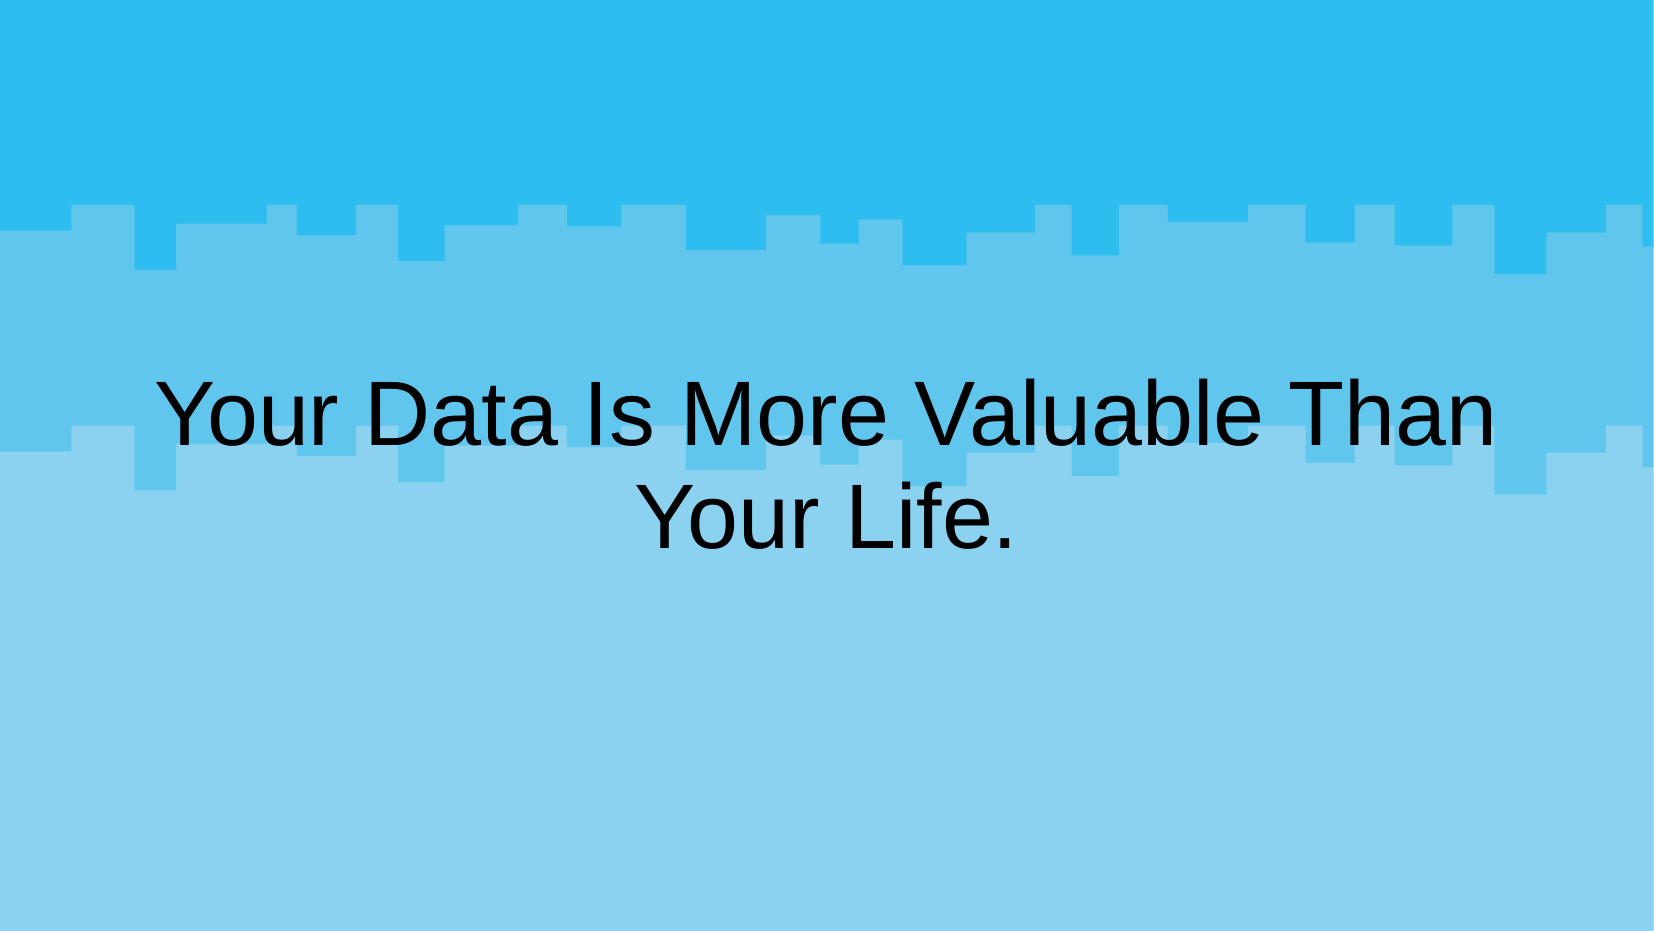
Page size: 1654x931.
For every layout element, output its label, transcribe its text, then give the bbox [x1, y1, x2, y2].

picture [0, 0, 1654, 931]
title Your Data Is More Valuable Than Your Life. [82, 362, 1571, 568]
